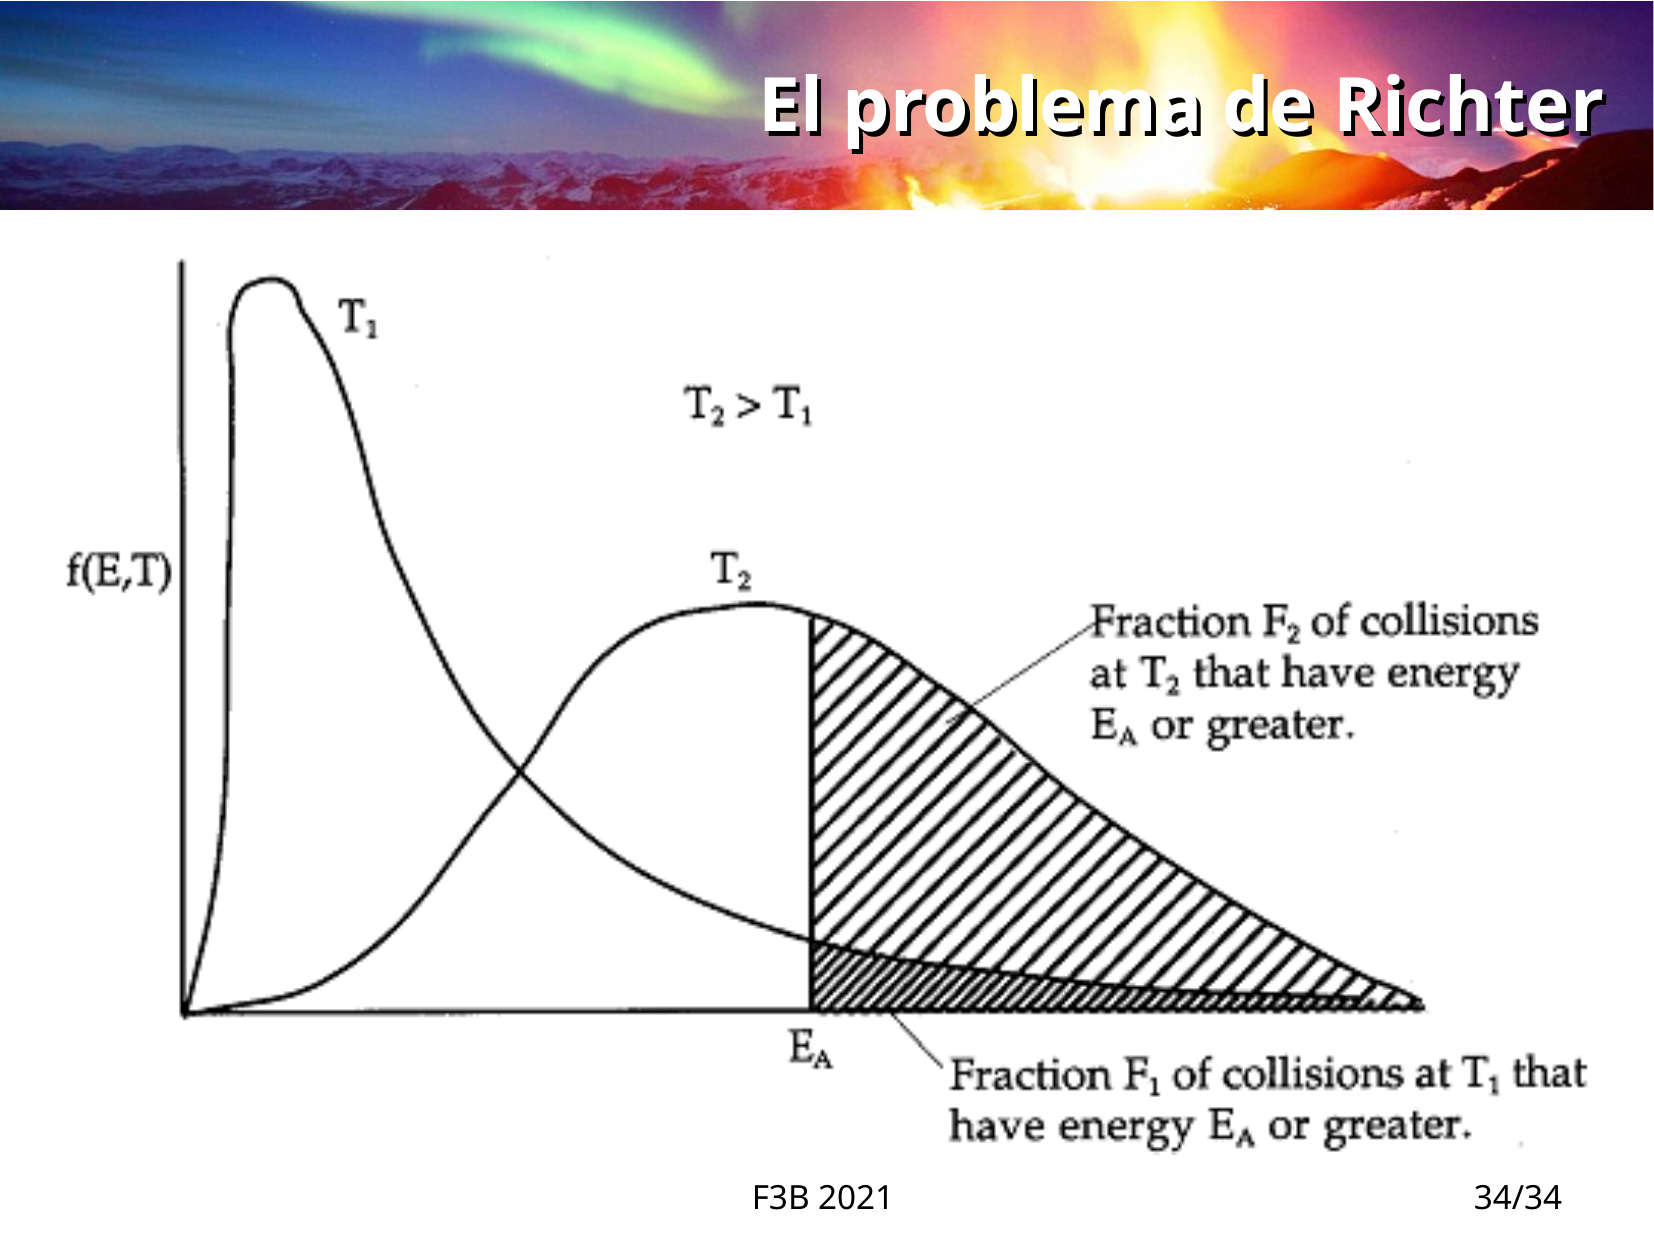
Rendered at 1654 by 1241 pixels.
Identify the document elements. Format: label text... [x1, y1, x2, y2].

title El problema de Richter [45, 15, 1606, 191]
picture [56, 254, 1594, 1156]
picture [0, 1, 1654, 210]
